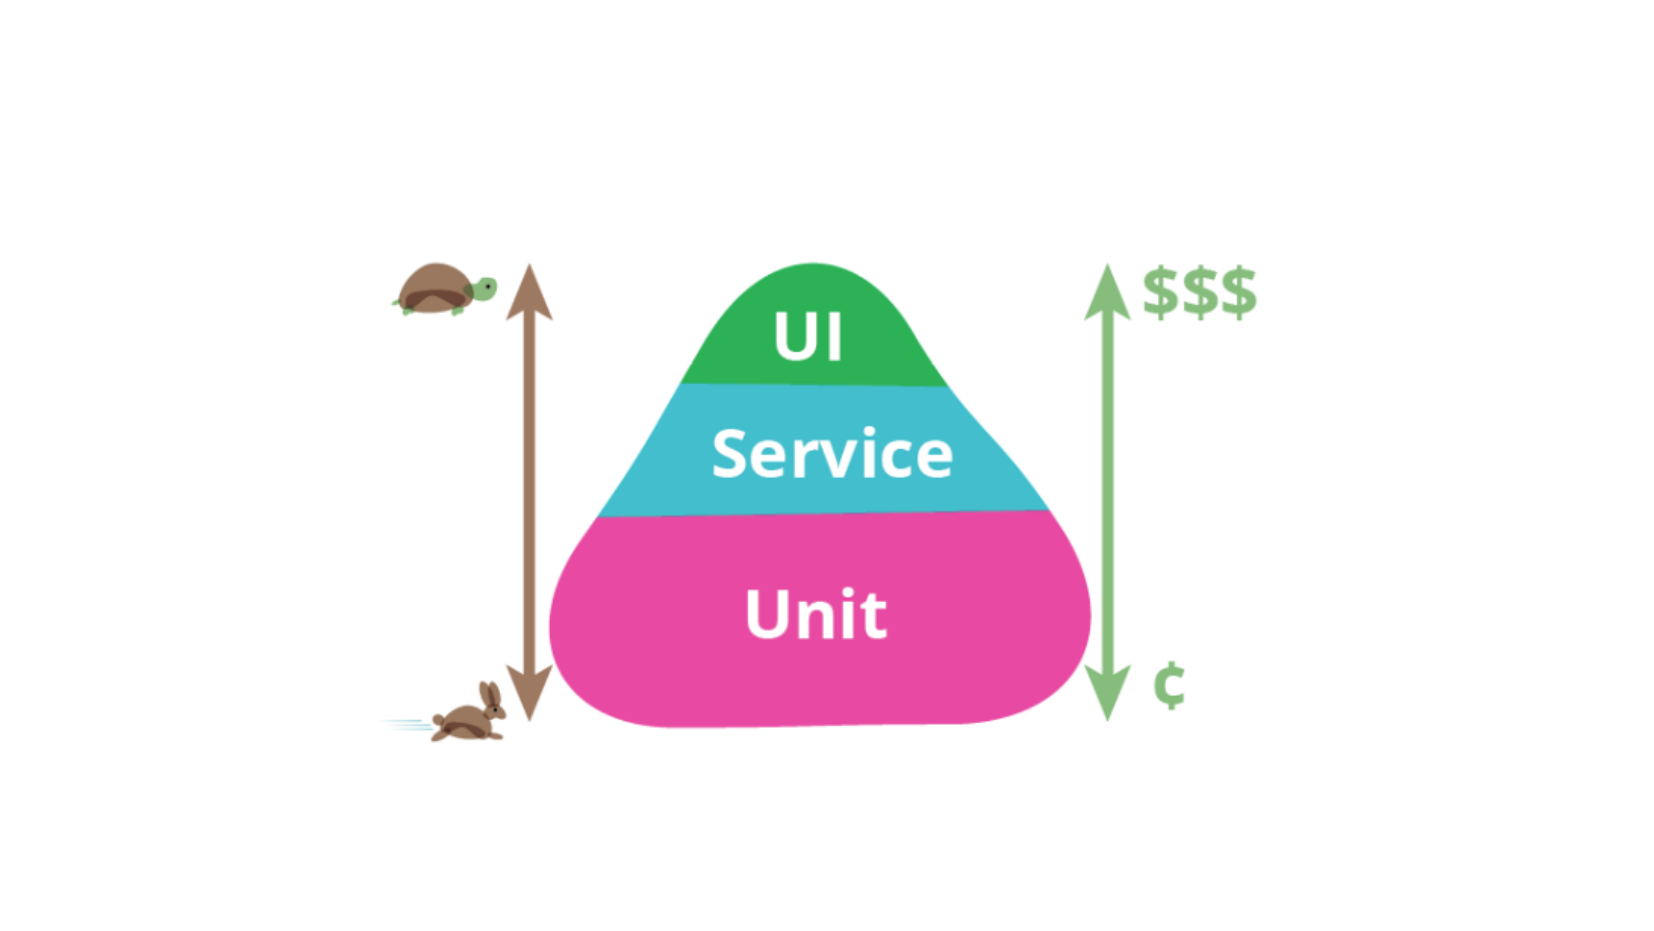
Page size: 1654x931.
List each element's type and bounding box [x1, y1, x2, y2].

picture [217, 0, 1440, 930]
